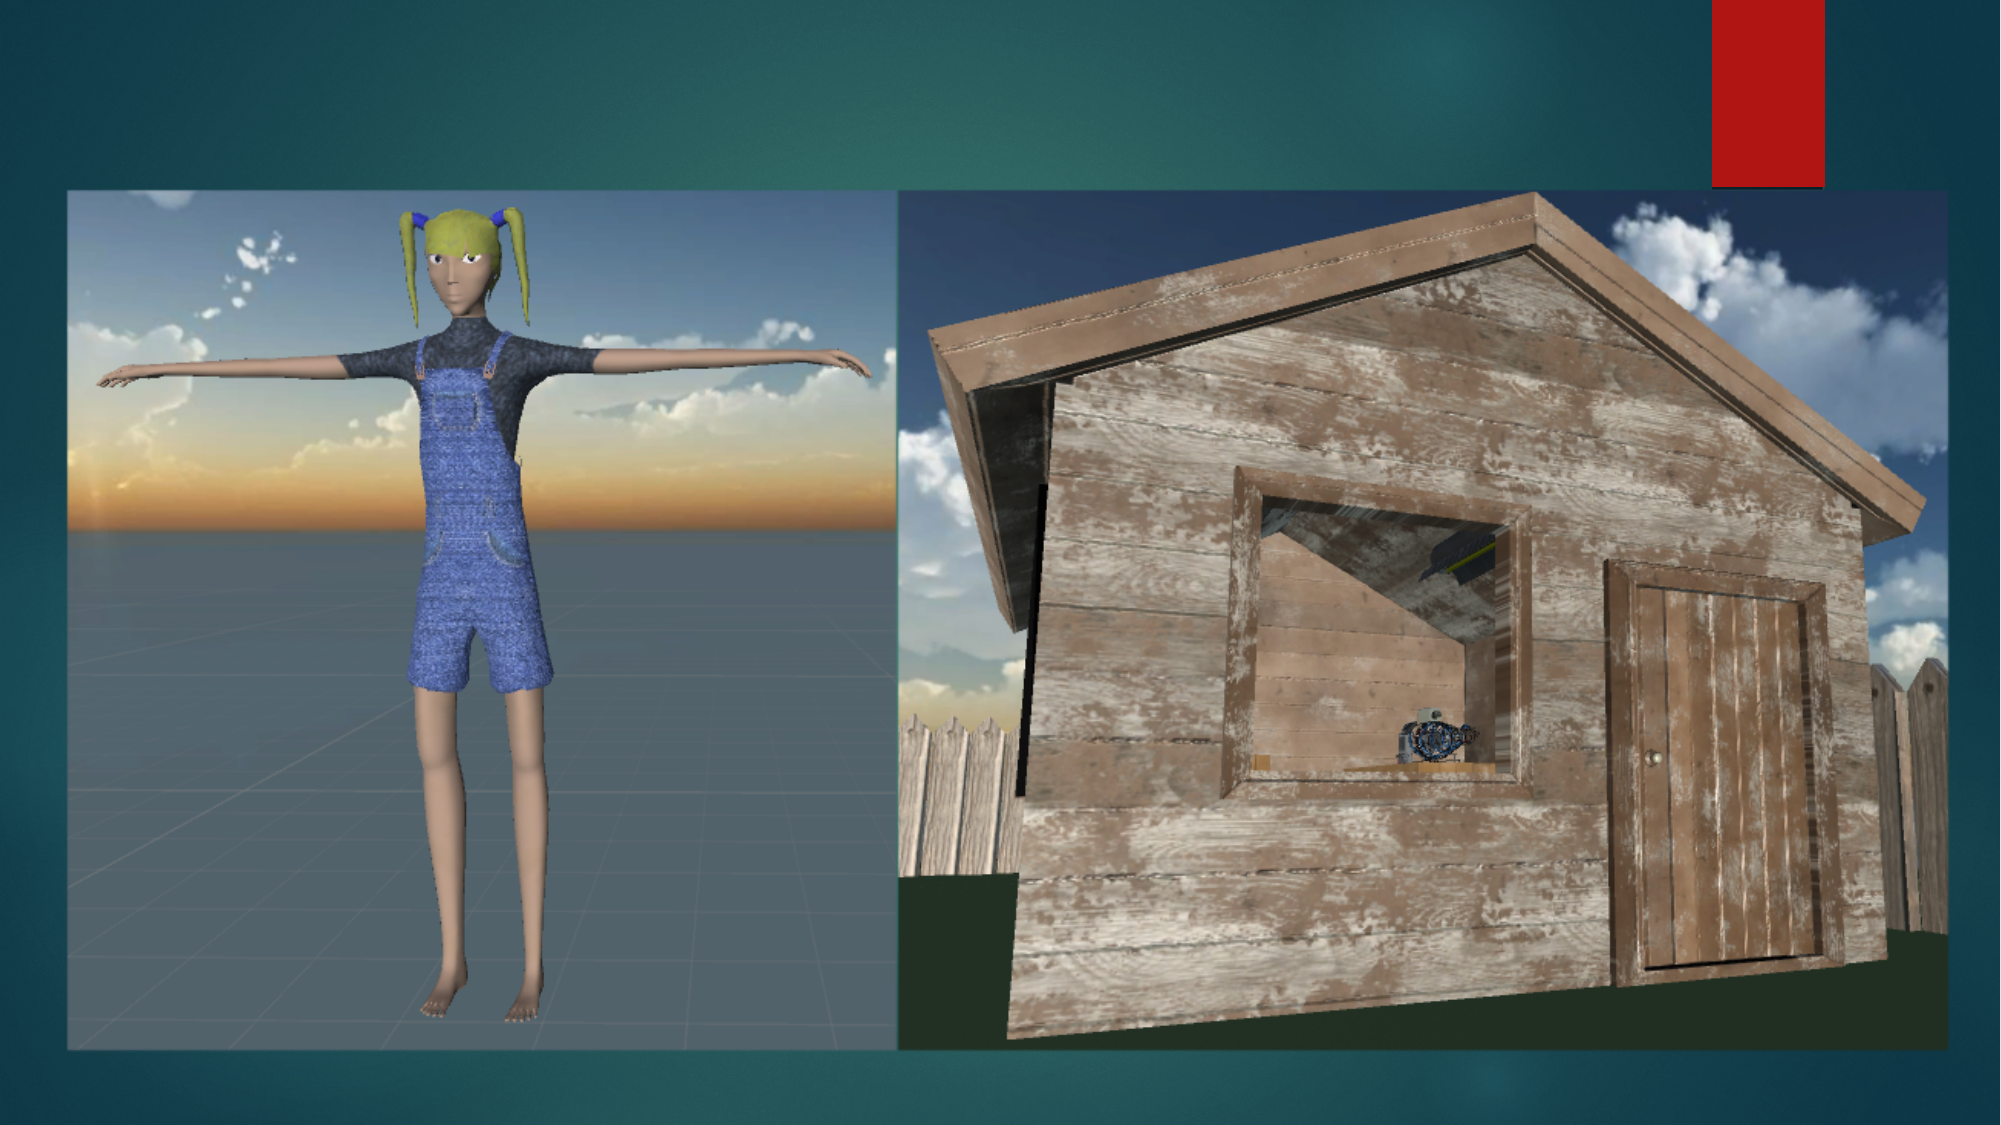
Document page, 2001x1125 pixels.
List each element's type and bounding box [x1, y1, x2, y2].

picture [66, 189, 1950, 1052]
